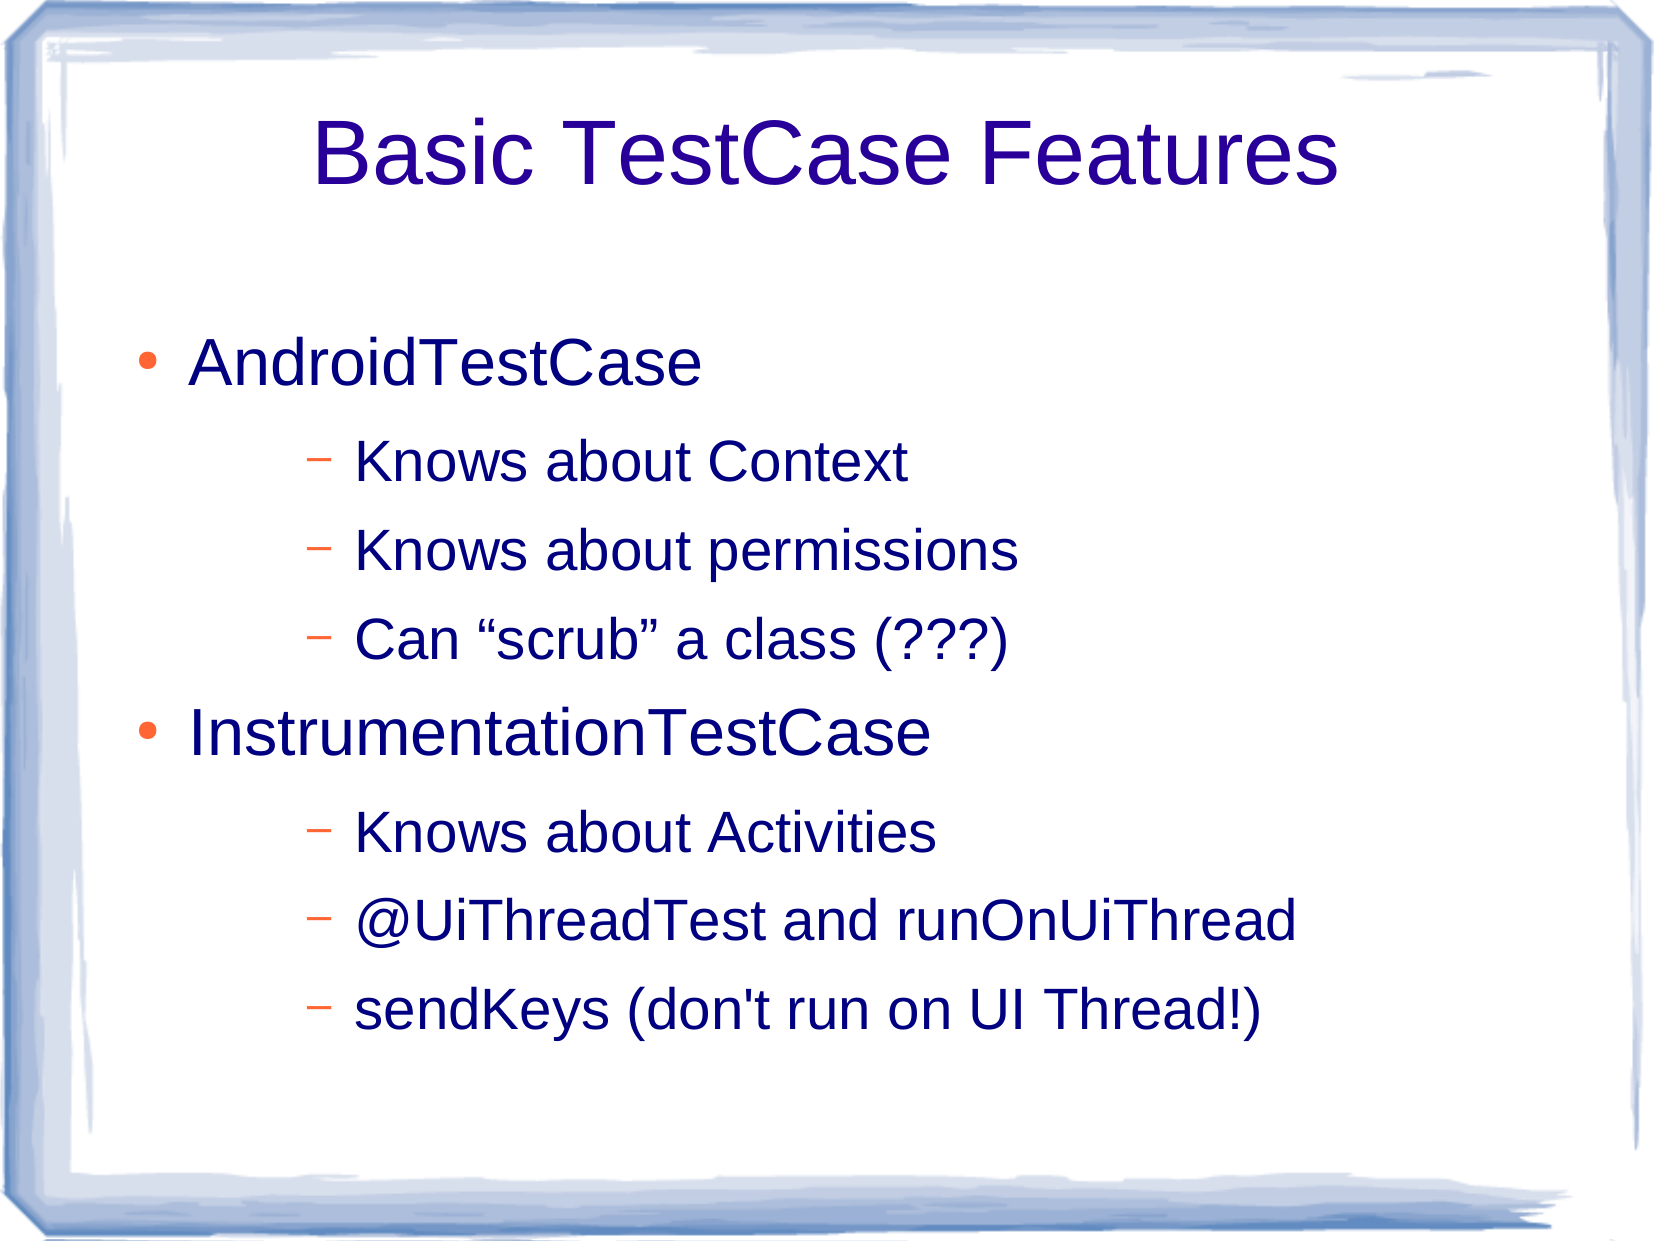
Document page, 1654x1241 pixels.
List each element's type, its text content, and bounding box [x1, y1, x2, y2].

title Basic TestCase Features [82, 49, 1571, 257]
picture [0, 0, 1654, 1241]
list AndroidTestCase Knows about Context Knows about permissions Can “scrub” a class (???) InstrumentationTestCase Knows about Activities @UiThreadTest and runOnUiThread sendKeys (don't run on UI Thread!) [118, 324, 1571, 1129]
